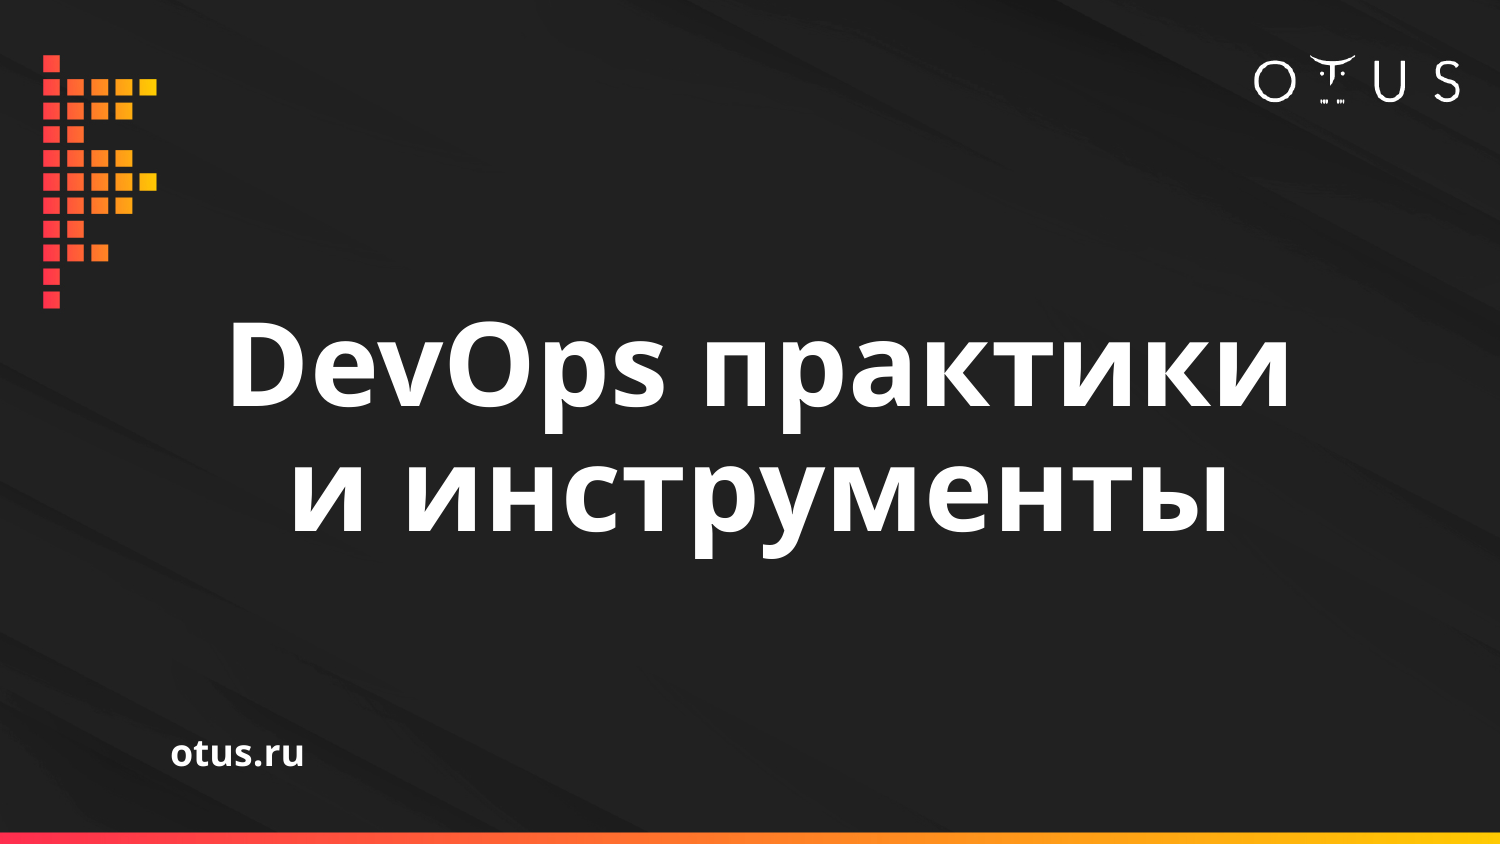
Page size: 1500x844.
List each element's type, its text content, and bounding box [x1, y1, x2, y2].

subtitle otus.ru [154, 713, 1500, 793]
title DevOps практики и инструменты [154, 290, 1366, 680]
picture [0, 0, 1500, 844]
